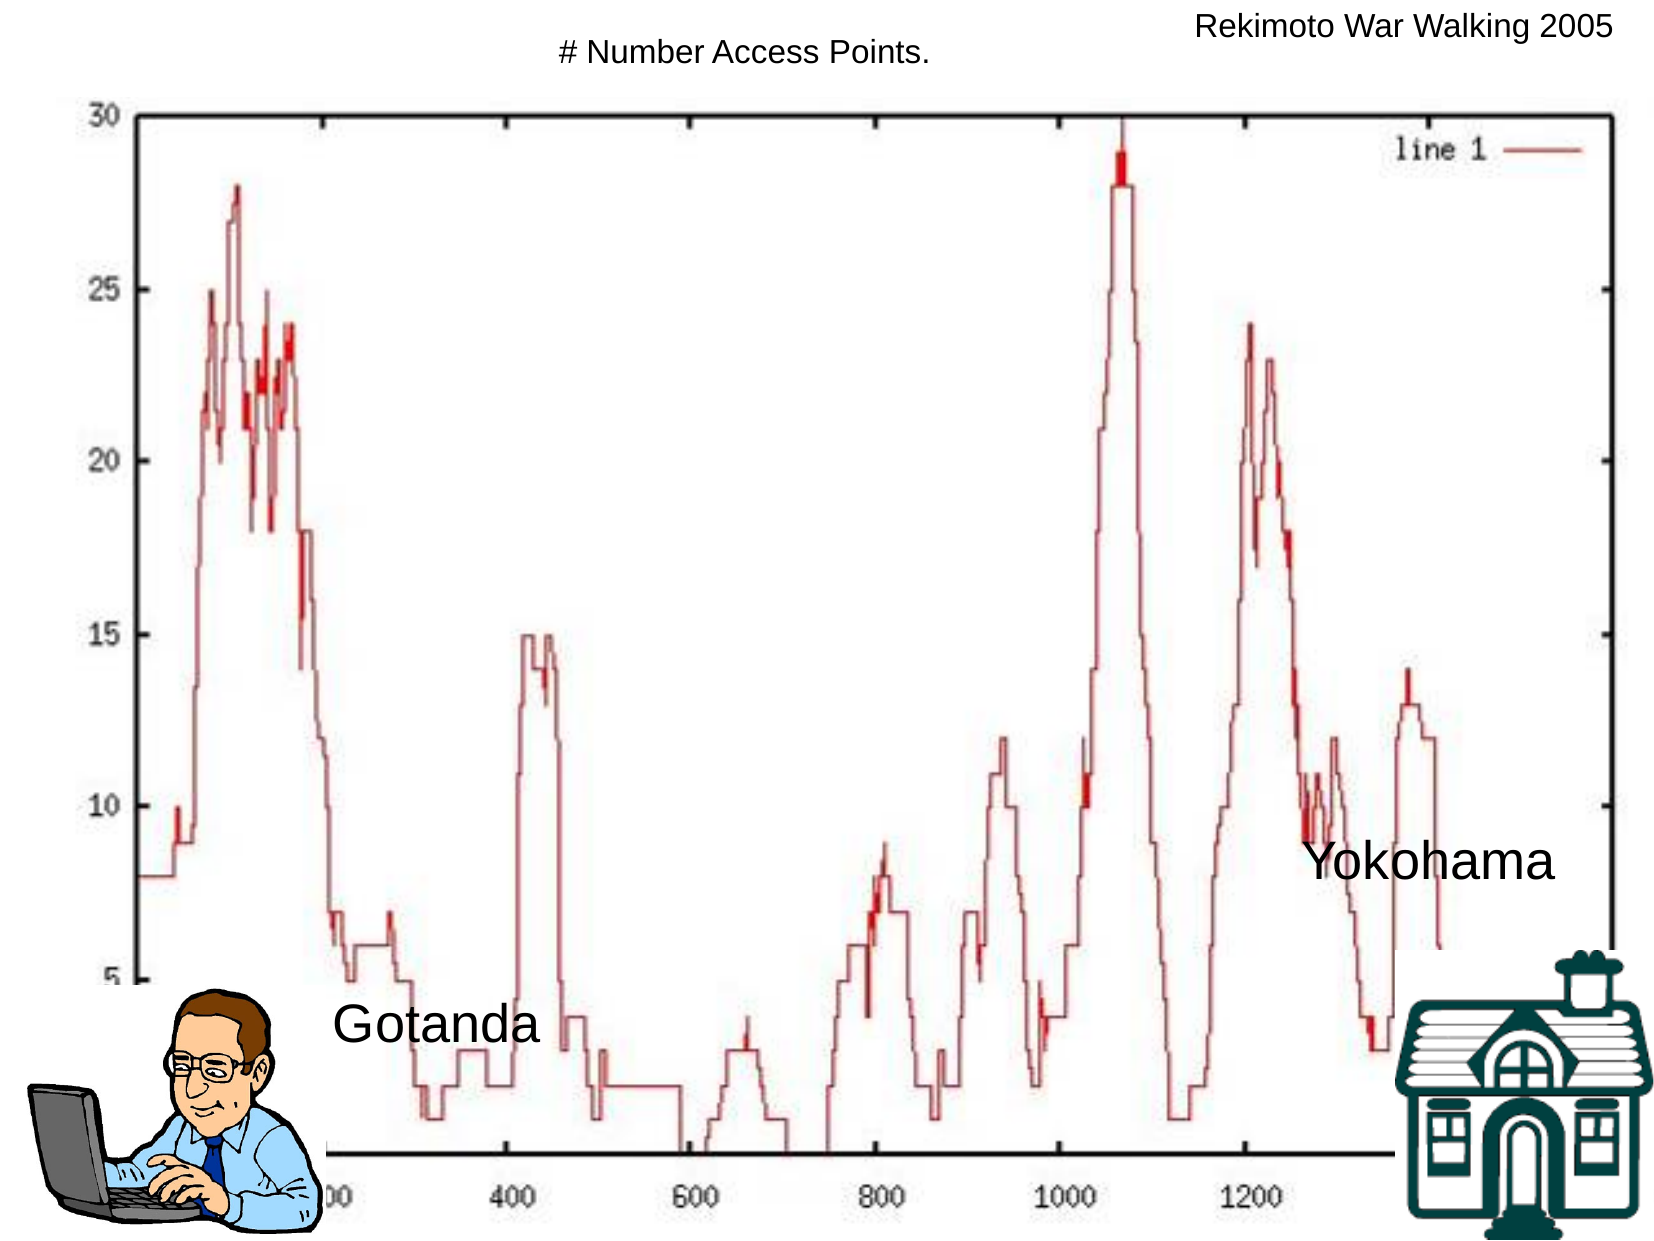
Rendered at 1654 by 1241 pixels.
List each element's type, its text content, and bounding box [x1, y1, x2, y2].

text_box # Number Access Points. [543, 26, 947, 79]
text_box Rekimoto War Walking 2005 [1179, 0, 1629, 53]
text_box Yokohama [1286, 822, 1572, 899]
text_box Gotanda [326, 985, 557, 1062]
picture [26, 97, 1654, 1241]
